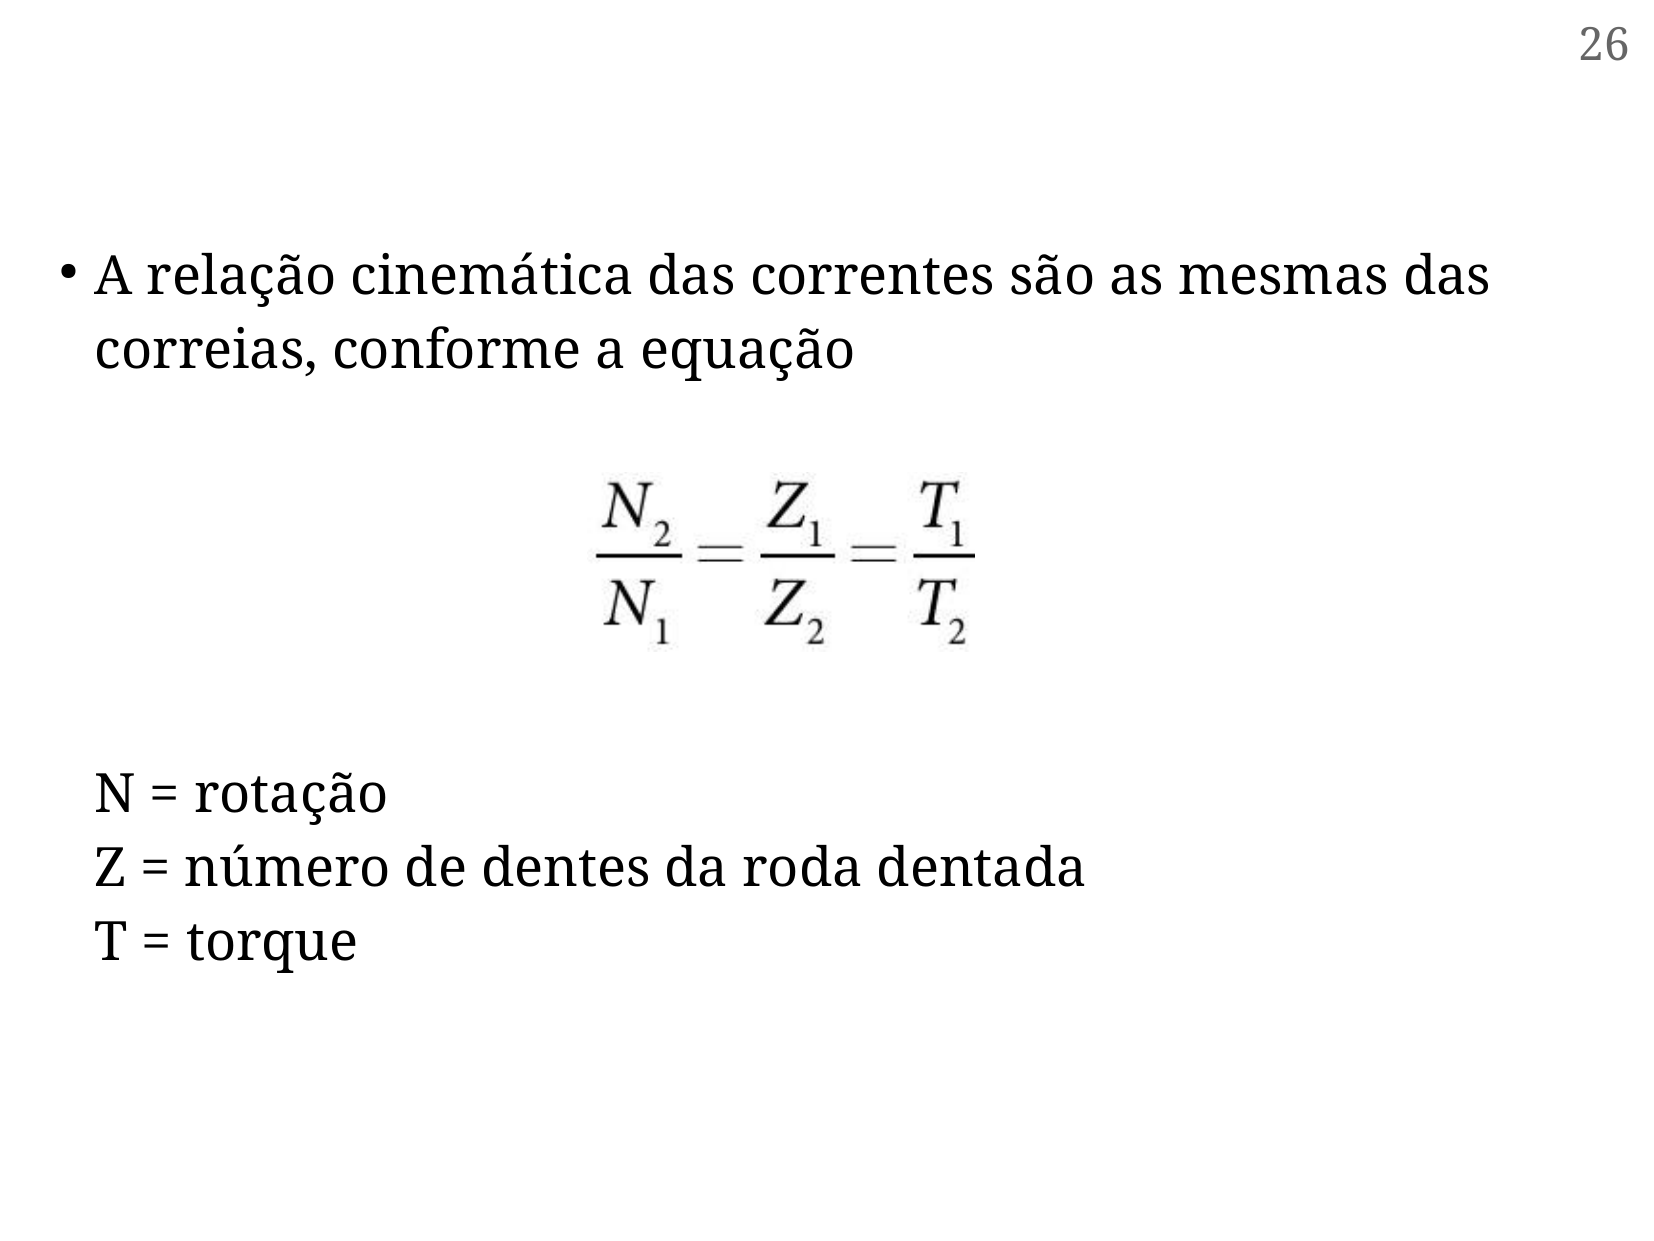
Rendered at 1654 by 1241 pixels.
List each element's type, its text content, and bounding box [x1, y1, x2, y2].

list A relação cinemática das correntes são as mesmas das correias, conforme a equação N = rotação Z = número de dentes da roda dentada T = torque [59, 236, 1595, 1211]
picture [587, 472, 975, 652]
